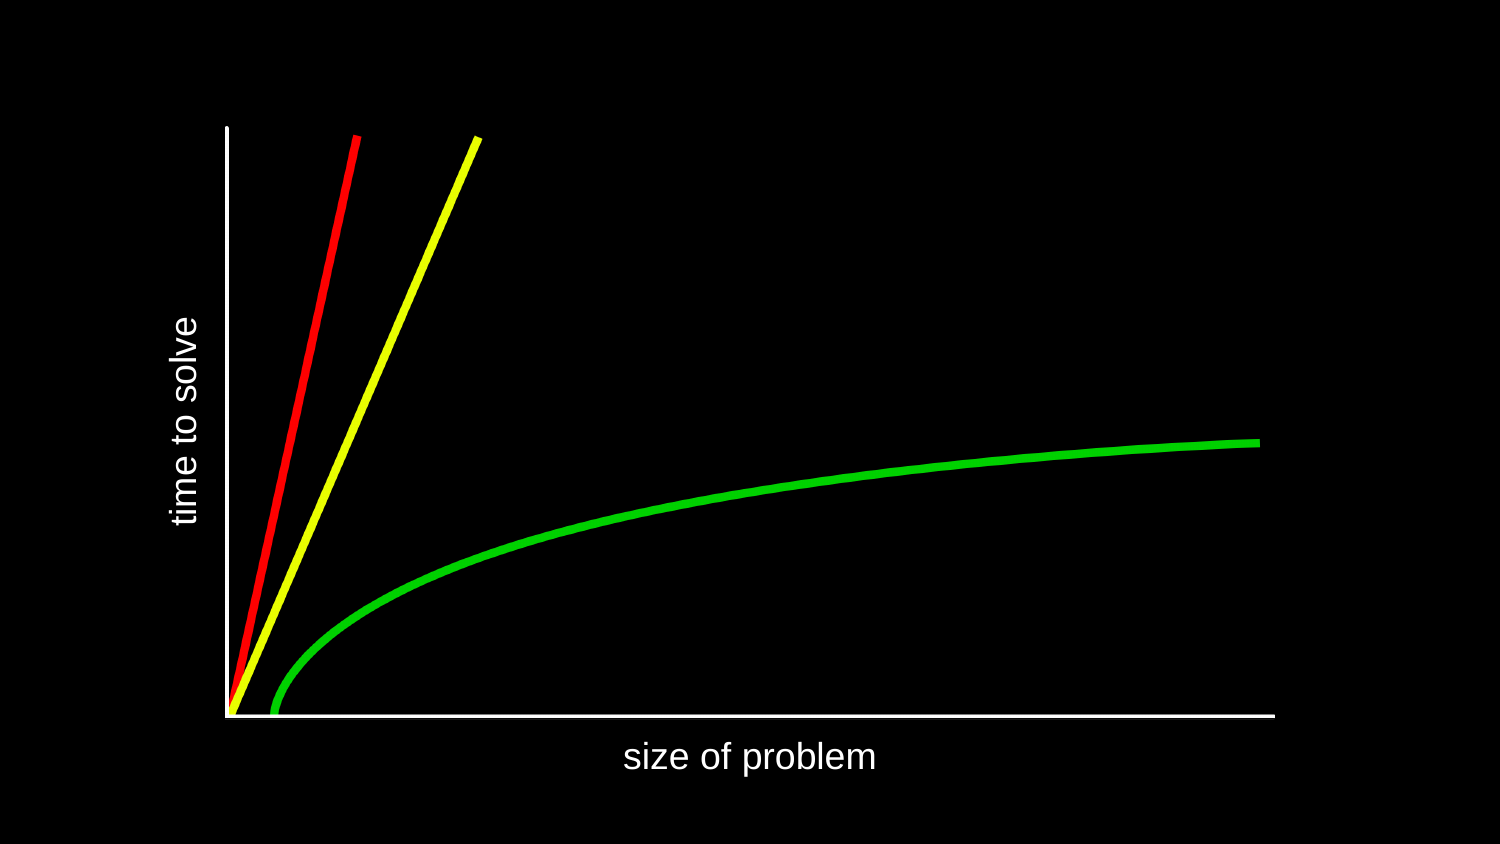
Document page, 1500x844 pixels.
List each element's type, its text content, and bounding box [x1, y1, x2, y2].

text_box size of problem [224, 717, 1275, 774]
picture [225, 126, 1275, 717]
text_box time to solve [143, 129, 200, 715]
